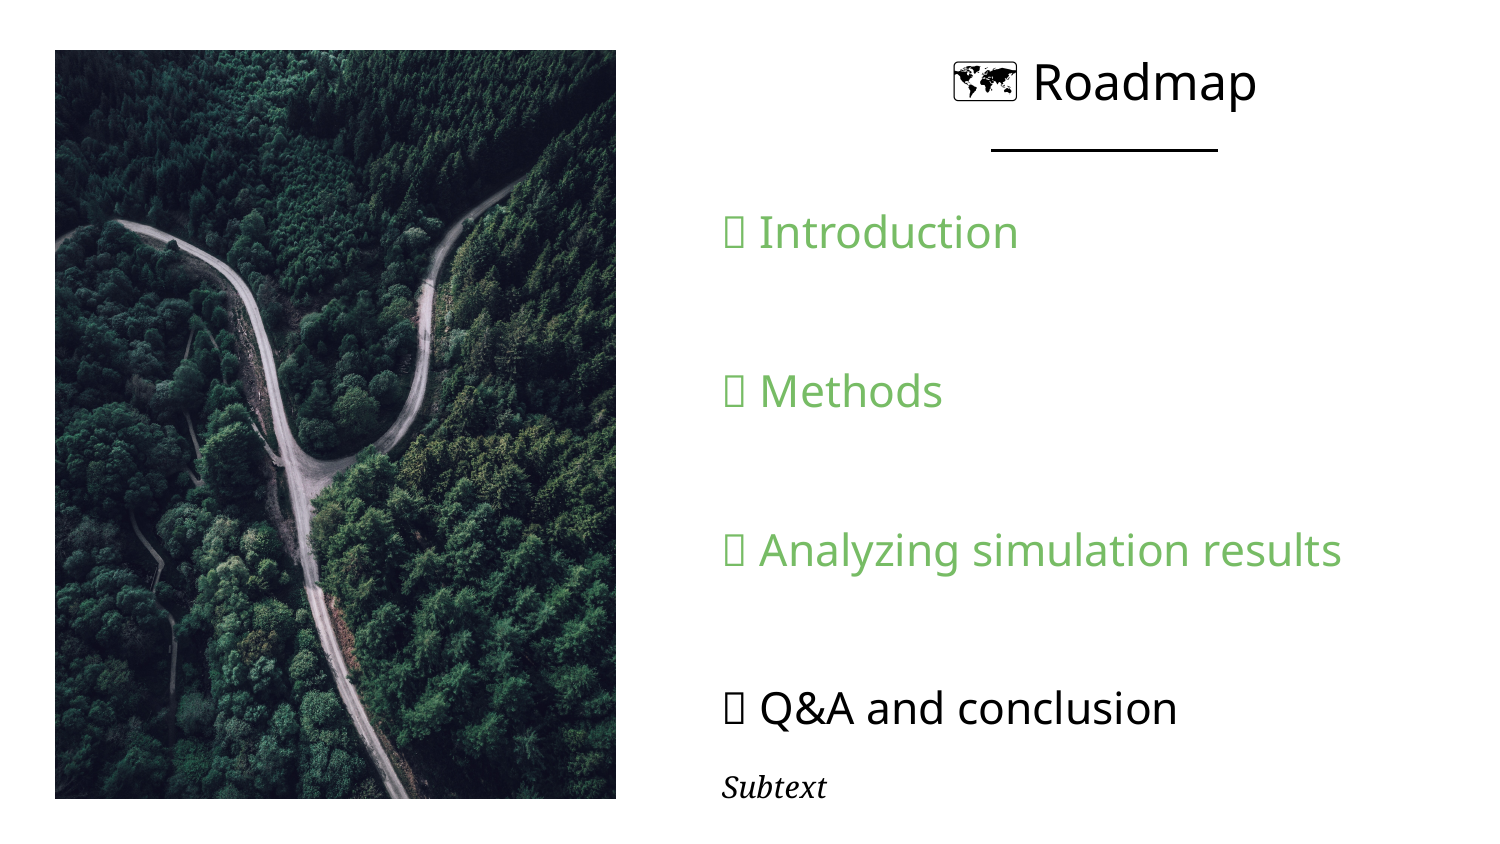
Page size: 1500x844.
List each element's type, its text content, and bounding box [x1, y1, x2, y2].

list ✅ Introduction ✅ Methods ✅ Analyzing simulation results 🎤 Q&A and conclusion Subtext [721, 201, 1486, 811]
picture [55, 50, 616, 799]
title 🗺 Roadmap [722, 11, 1487, 151]
